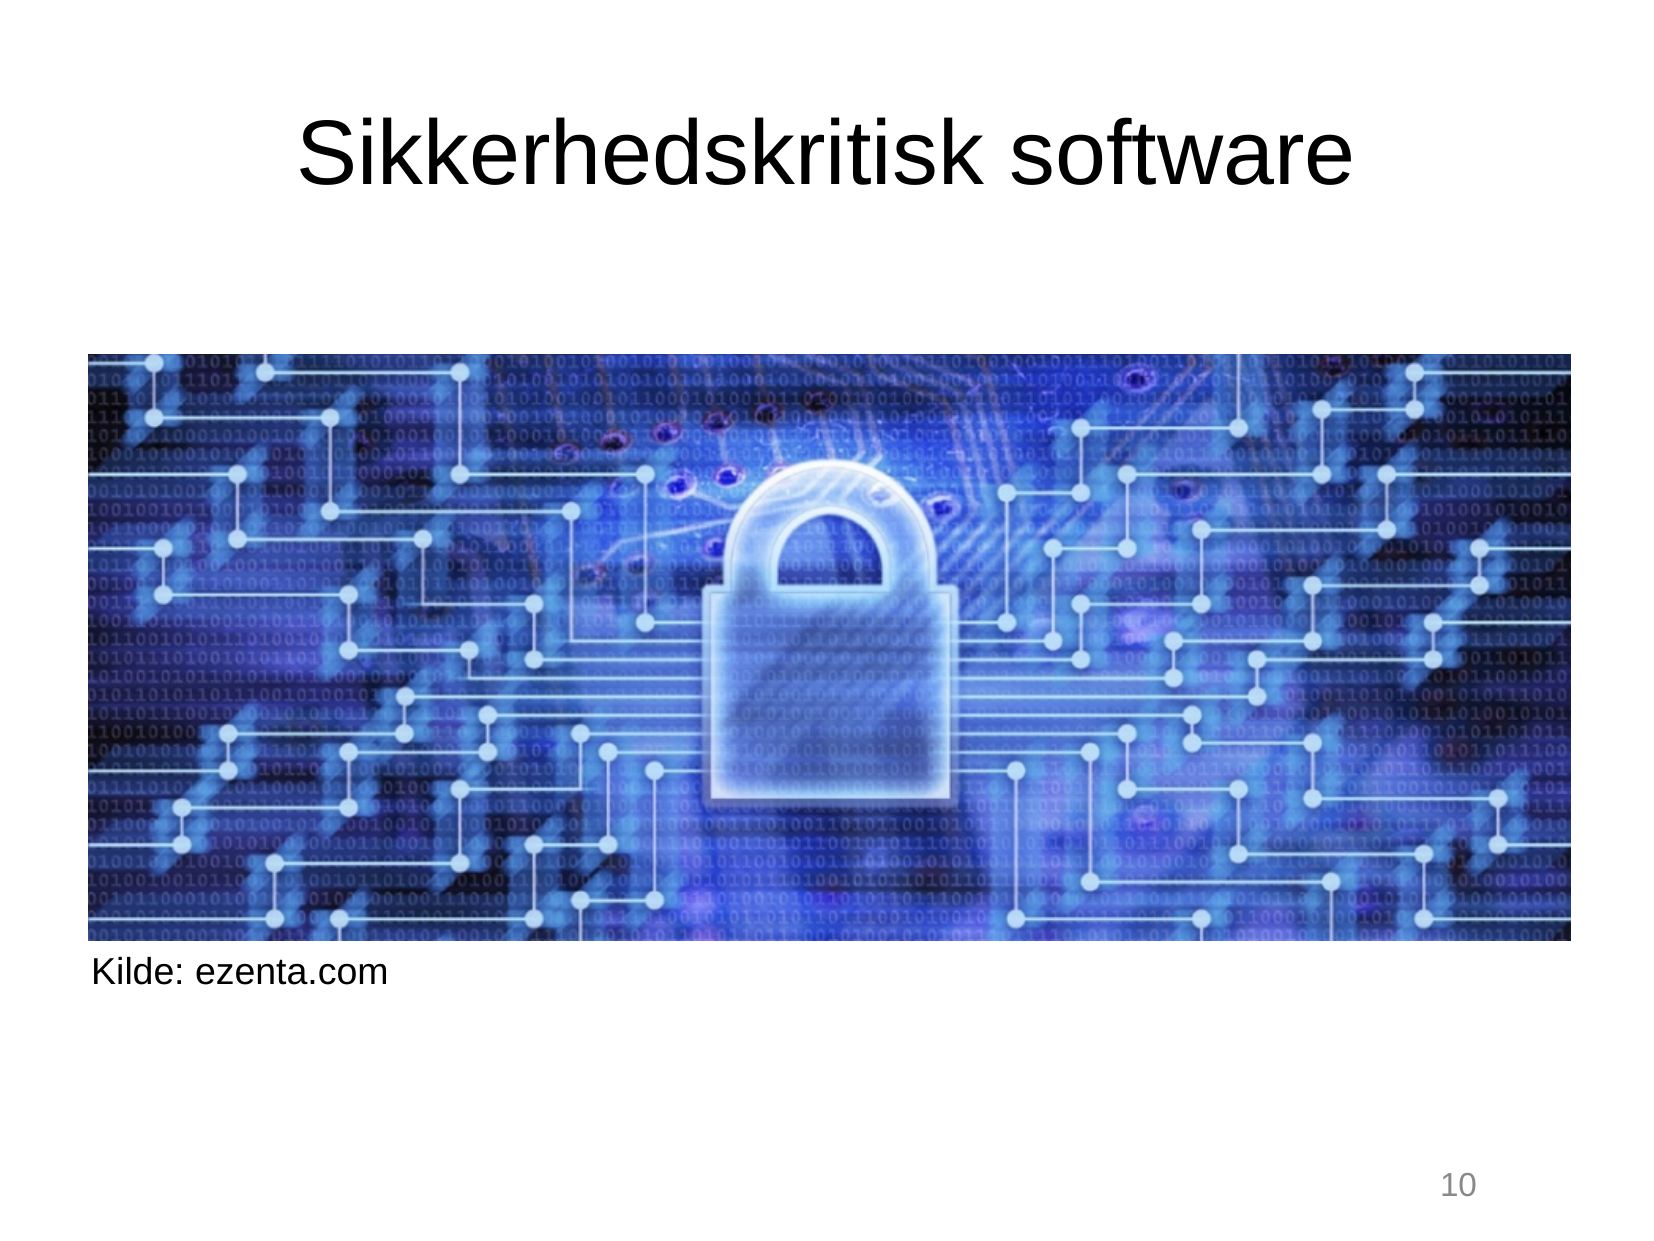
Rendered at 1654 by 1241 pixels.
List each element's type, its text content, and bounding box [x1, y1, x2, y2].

title Sikkerhedskritisk software [82, 49, 1571, 257]
picture [88, 354, 1571, 941]
text_box Kilde: ezenta.com [76, 943, 421, 1043]
